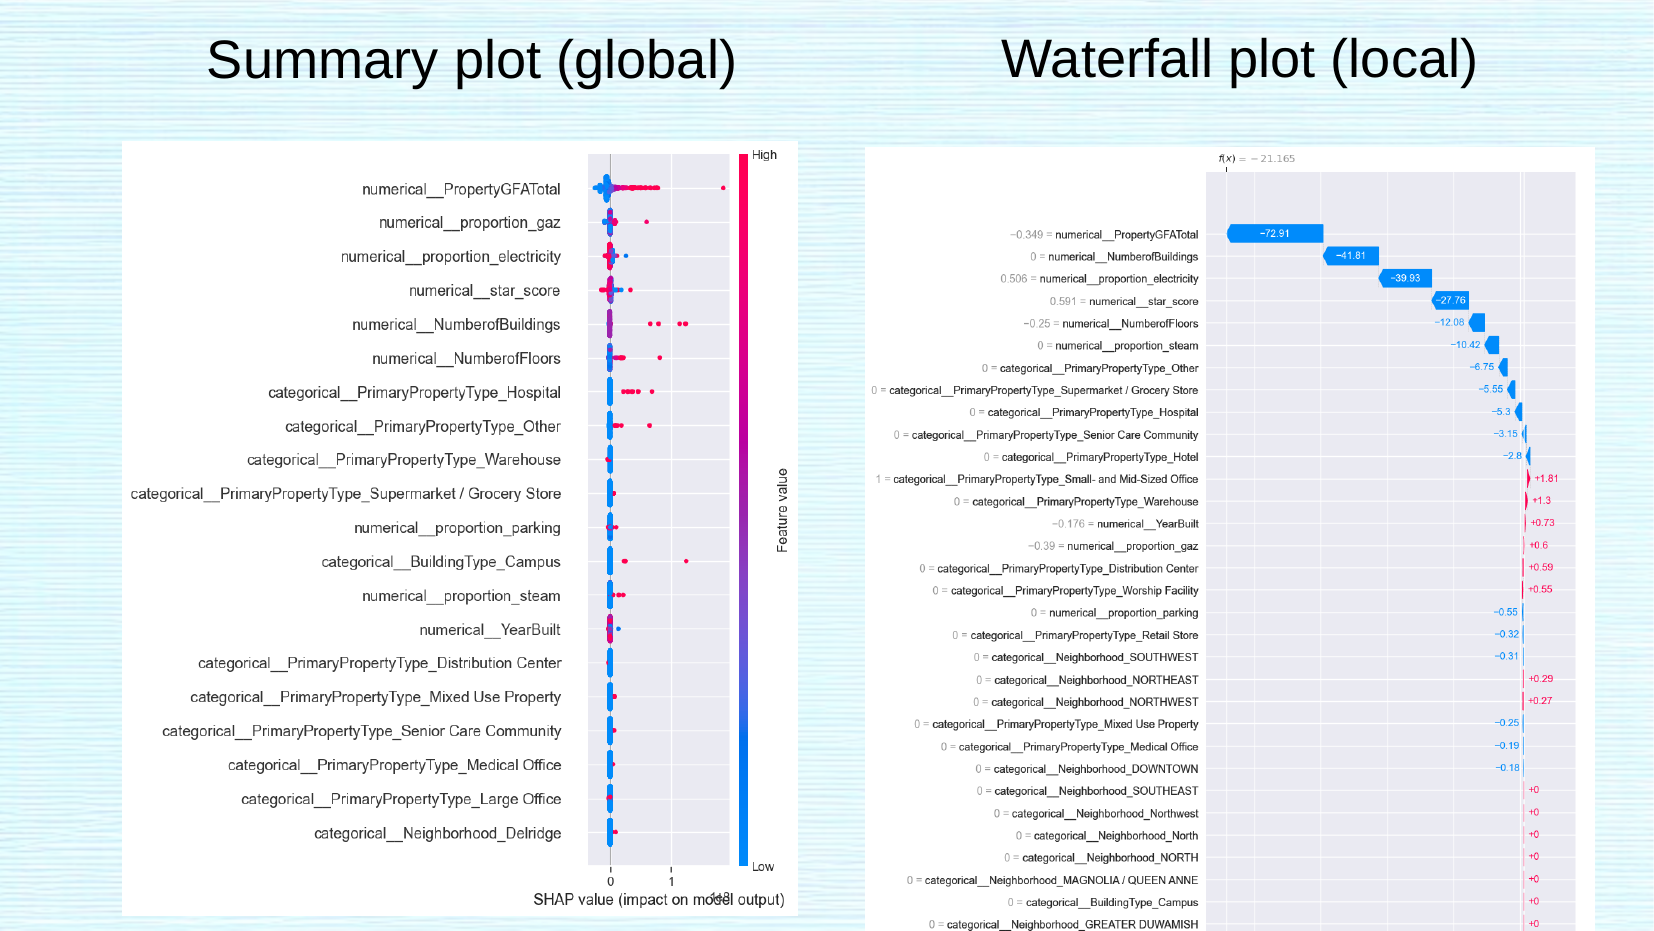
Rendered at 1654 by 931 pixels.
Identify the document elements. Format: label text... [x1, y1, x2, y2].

picture [122, 141, 798, 916]
title Summary plot (global) [59, 29, 886, 91]
title Waterfall plot (local) [826, 27, 1654, 89]
picture [865, 147, 1595, 931]
